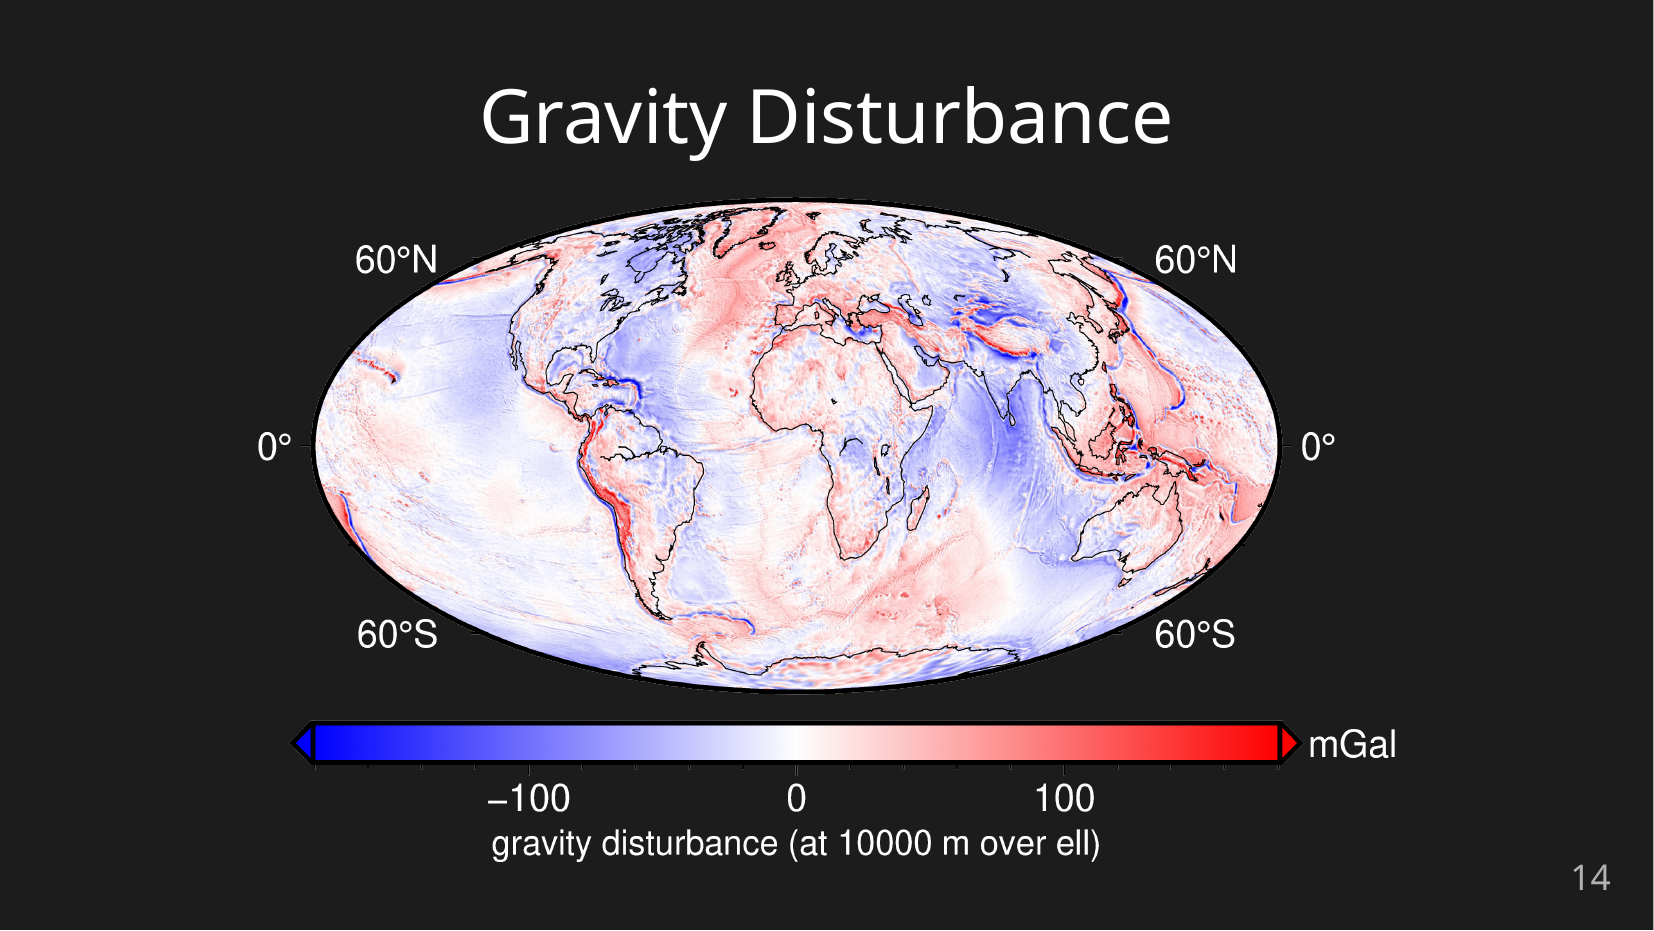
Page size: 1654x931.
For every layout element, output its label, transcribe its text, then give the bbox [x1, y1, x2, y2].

text_box <number> [1409, 845, 1626, 916]
title Gravity Disturbance [82, 37, 1571, 193]
picture [258, 197, 1395, 862]
